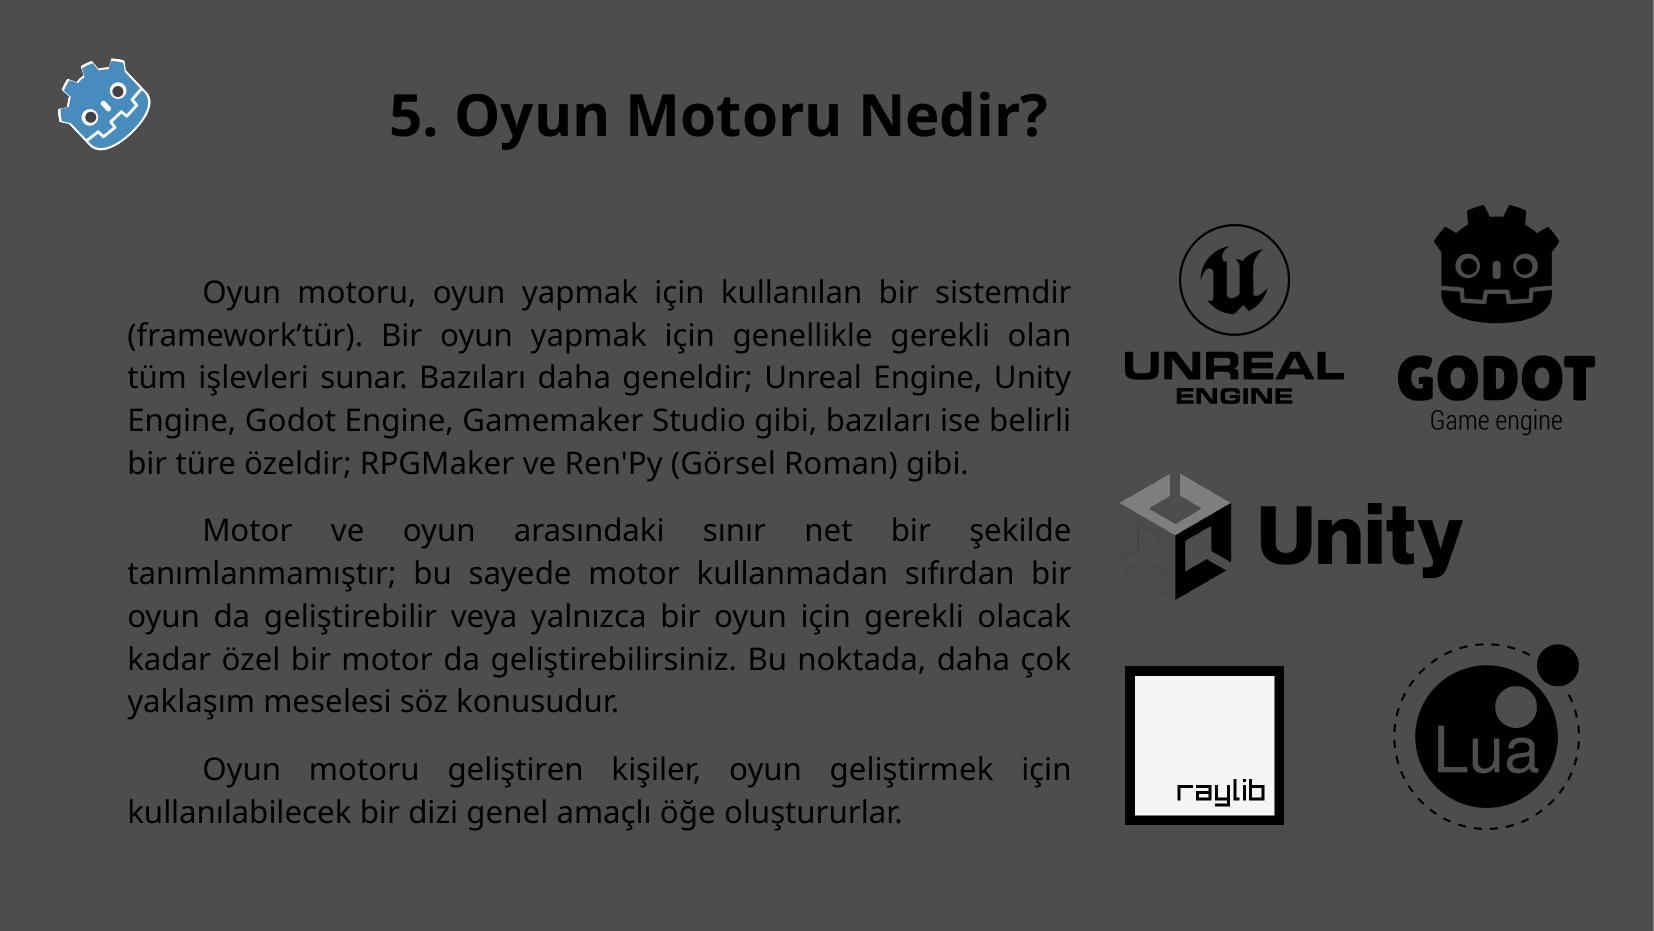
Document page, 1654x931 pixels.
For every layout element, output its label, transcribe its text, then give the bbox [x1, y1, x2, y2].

picture [0, 0, 1654, 931]
text_box 5. Oyun Motoru Nedir? [375, 67, 1201, 160]
text_box Oyun motoru, oyun yapmak için kullanılan bir sistemdir (framework’tür). Bir oyun yapmak için genellikle gerekli olan tüm işlevleri sunar. Bazıları daha geneldir; Unreal Engine, Unity Engine, Godot Engine, Gamemaker Studio gibi, bazıları ise belirli bir türe özeldir; RPGMaker ve Ren'Py (Görsel Roman) gibi. Motor ve oyun arasındaki sınır net bir şekilde tanımlanmamıştır; bu sayede motor kullanmadan sıfırdan bir oyun da geliştirebilir veya yalnızca bir oyun için gerekli olacak kadar özel bir motor da geliştirebilirsiniz. Bu noktada, daha çok yaklaşım meselesi söz konusudur. Oyun motoru geliştiren kişiler, oyun geliştirmek için kullanılabilecek bir dizi genel amaçlı öğe oluştururlar. [112, 262, 1088, 807]
